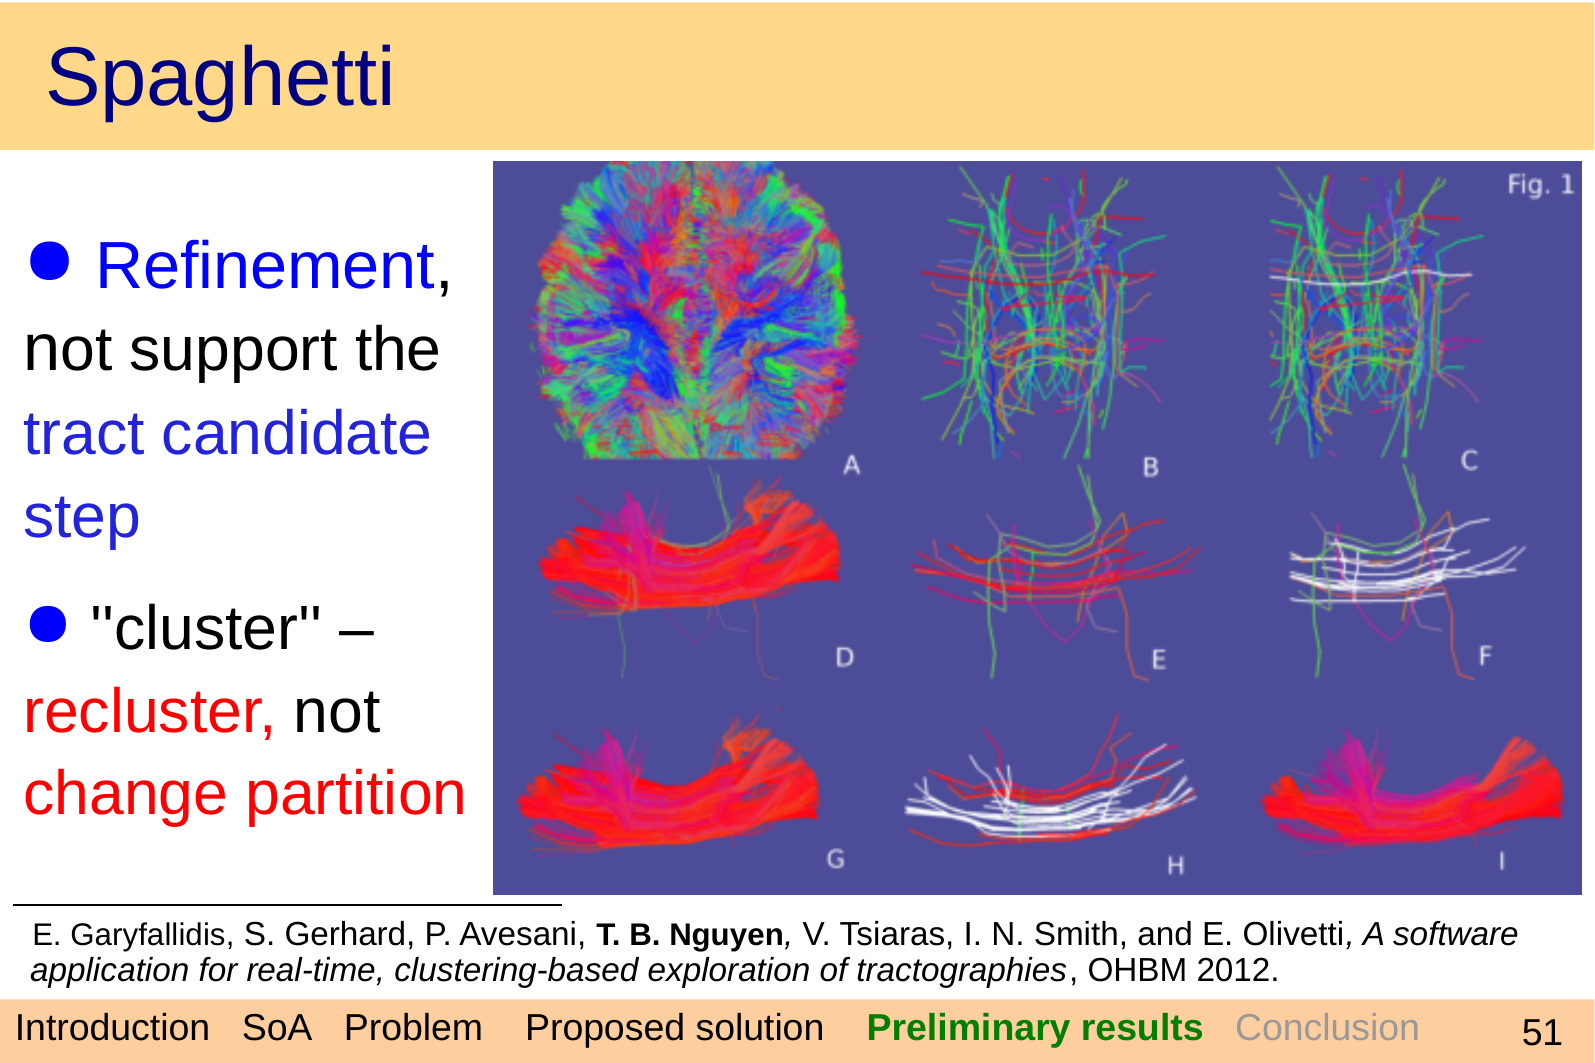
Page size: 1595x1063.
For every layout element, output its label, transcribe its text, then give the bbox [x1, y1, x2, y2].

list Refinement, not support the tract candidate step ''cluster'' – recluster, not change partition [23, 219, 482, 829]
title Spaghetti [0, 2, 1595, 150]
text_box Introduction SoA Problem Proposed solution Preliminary results Conclusion [0, 999, 1595, 1063]
list E. Garyfallidis, S. Gerhard, P. Avesani, T. B. Nguyen, V. Tsiaras, I. N. Smith, and E. Olivetti, A software application for real-time, clustering-based exploration of tractographies, OHBM 2012. [27, 914, 1549, 990]
picture [493, 161, 1582, 895]
text_box <number> [1377, 1003, 1579, 1063]
